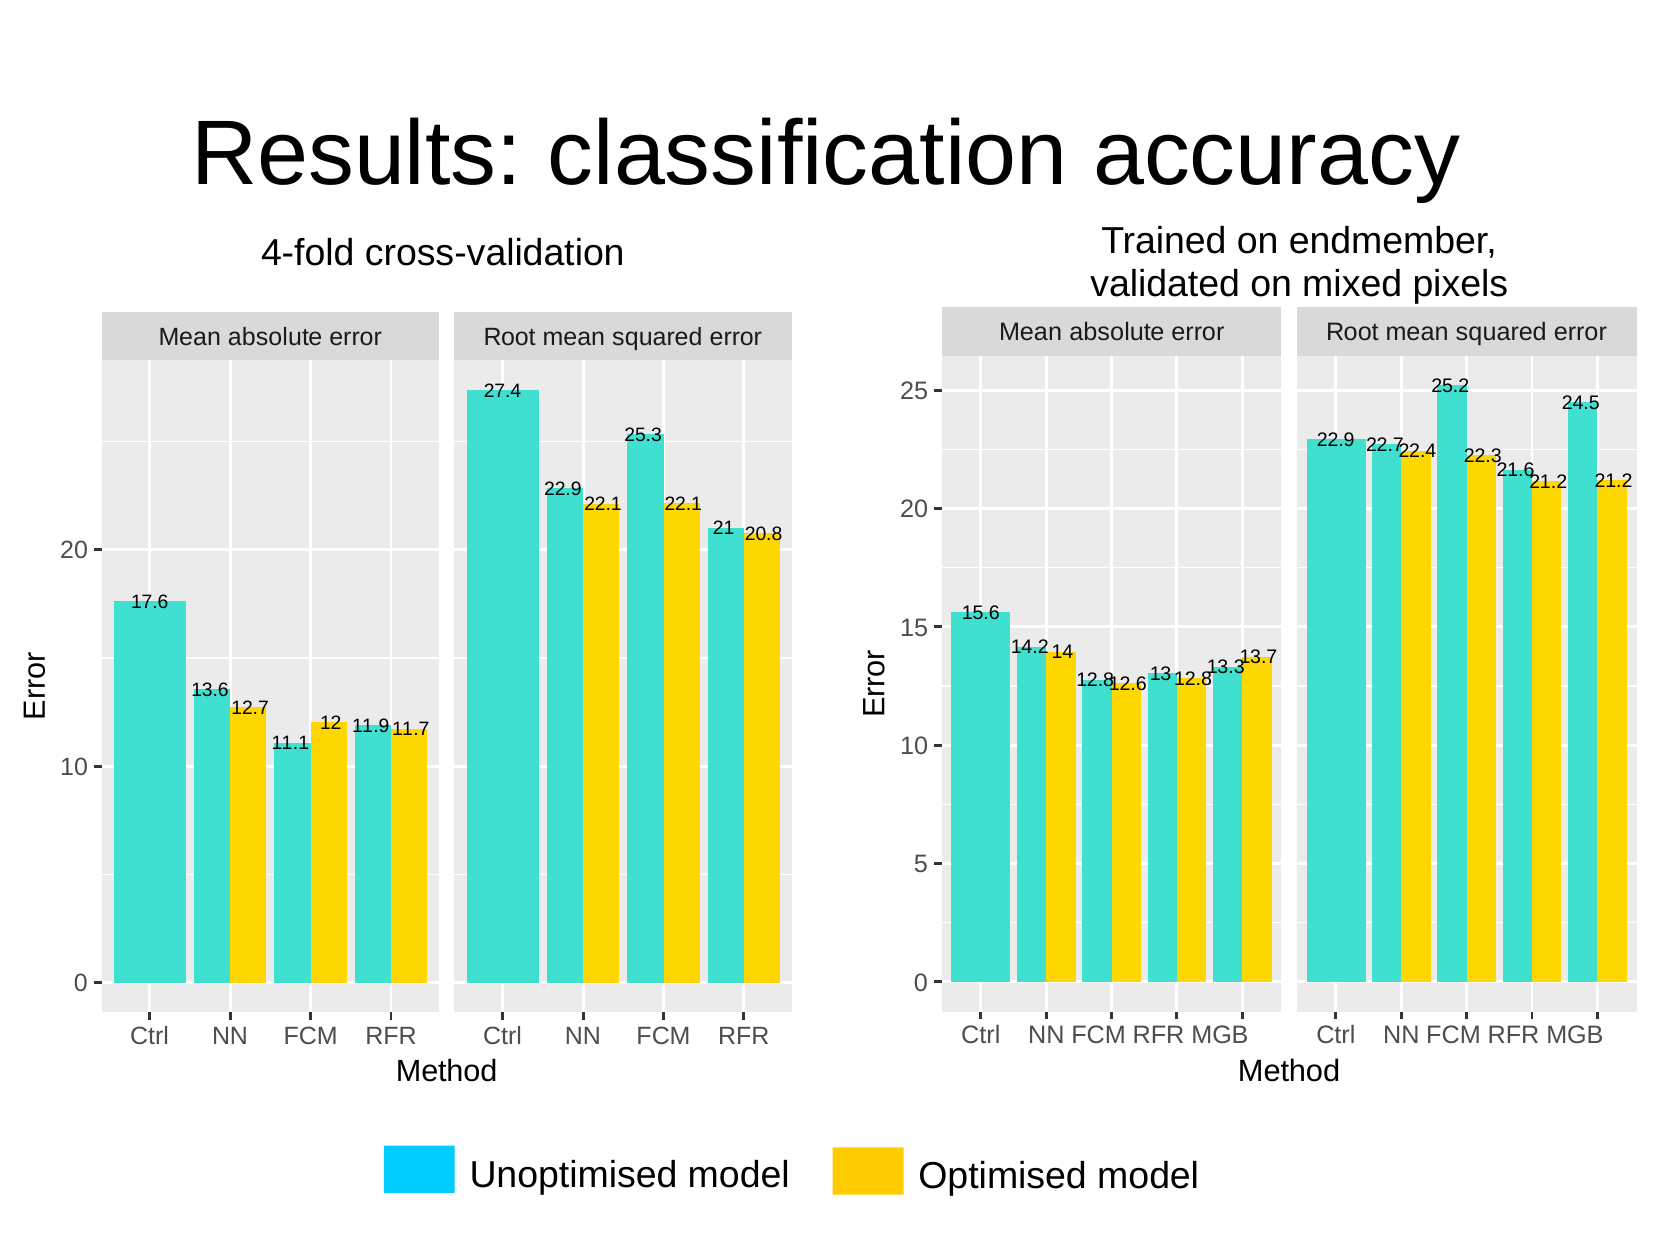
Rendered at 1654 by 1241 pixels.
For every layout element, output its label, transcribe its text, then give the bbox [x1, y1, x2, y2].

text_box Optimised model [903, 1147, 1270, 1241]
text_box [832, 1147, 903, 1195]
text_box Trained on endmember, validated on mixed pixels [944, 212, 1654, 312]
title Results: classification accuracy [82, 49, 1571, 257]
picture [845, 290, 1654, 1099]
text_box [383, 1145, 454, 1193]
text_box Unoptimised model [454, 1145, 821, 1241]
picture [5, 295, 809, 1099]
text_box 4-fold cross-validation [106, 224, 780, 282]
